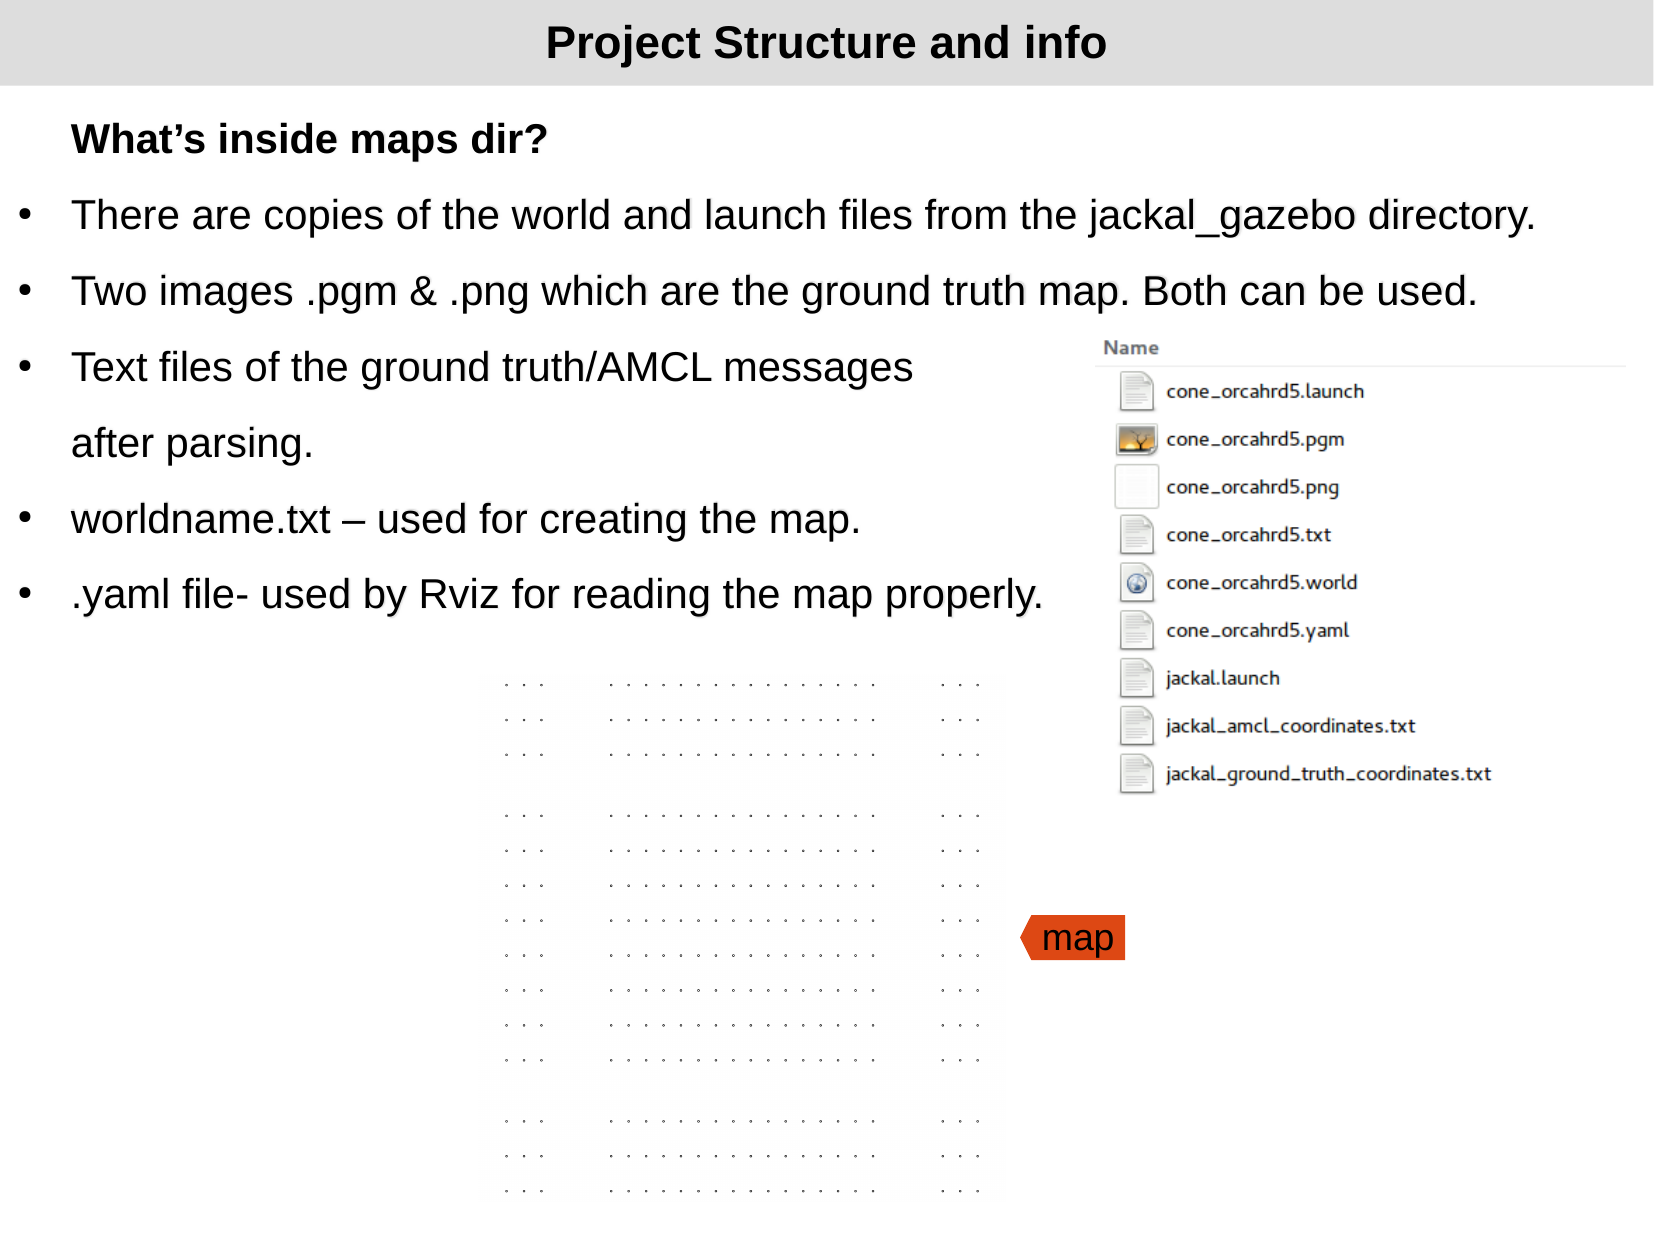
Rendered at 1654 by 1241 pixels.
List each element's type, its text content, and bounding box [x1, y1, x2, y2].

title Project Structure and info [0, 0, 1654, 86]
text_box map [1020, 915, 1126, 961]
picture [1095, 332, 1626, 811]
list What’s inside maps dir? There are copies of the world and launch files from the jackal_gazebo directory. Two images .pgm & .png which are the ground truth map. Both can be used. Text files of the ground truth/AMCL messages after parsing. worldname.txt – used for creating the map. .yaml file- used by Rviz for reading the map properly. [0, 115, 1654, 1241]
picture [478, 674, 1006, 1202]
